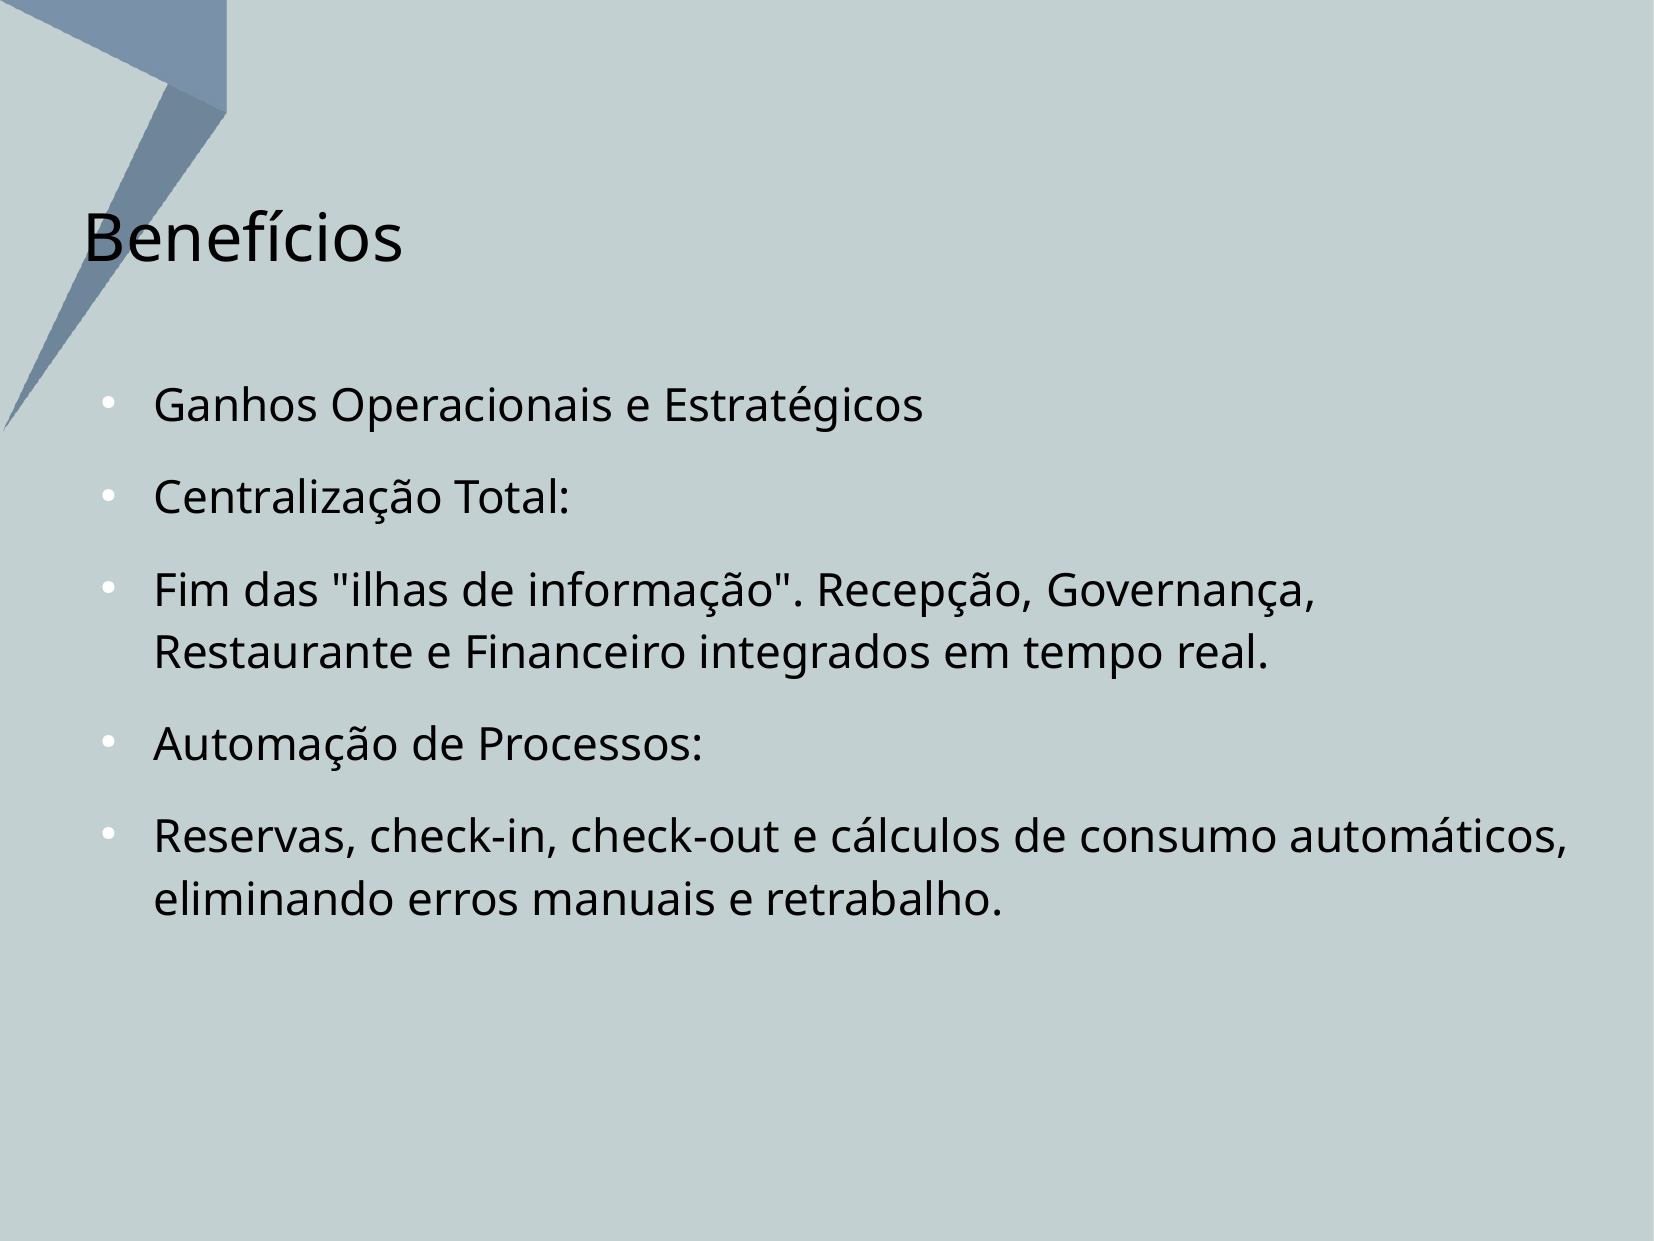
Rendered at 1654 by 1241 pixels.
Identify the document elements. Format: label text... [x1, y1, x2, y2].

picture [0, 0, 1654, 1241]
list Ganhos Operacionais e Estratégicos Centralização Total: Fim das "ilhas de informação". Recepção, Governança, Restaurante e Financeiro integrados em tempo real. Automação de Processos: Reservas, check-in, check-out e cálculos de consumo automáticos, eliminando erros manuais e retrabalho. [82, 372, 1571, 929]
title Benefícios [82, 132, 1571, 340]
